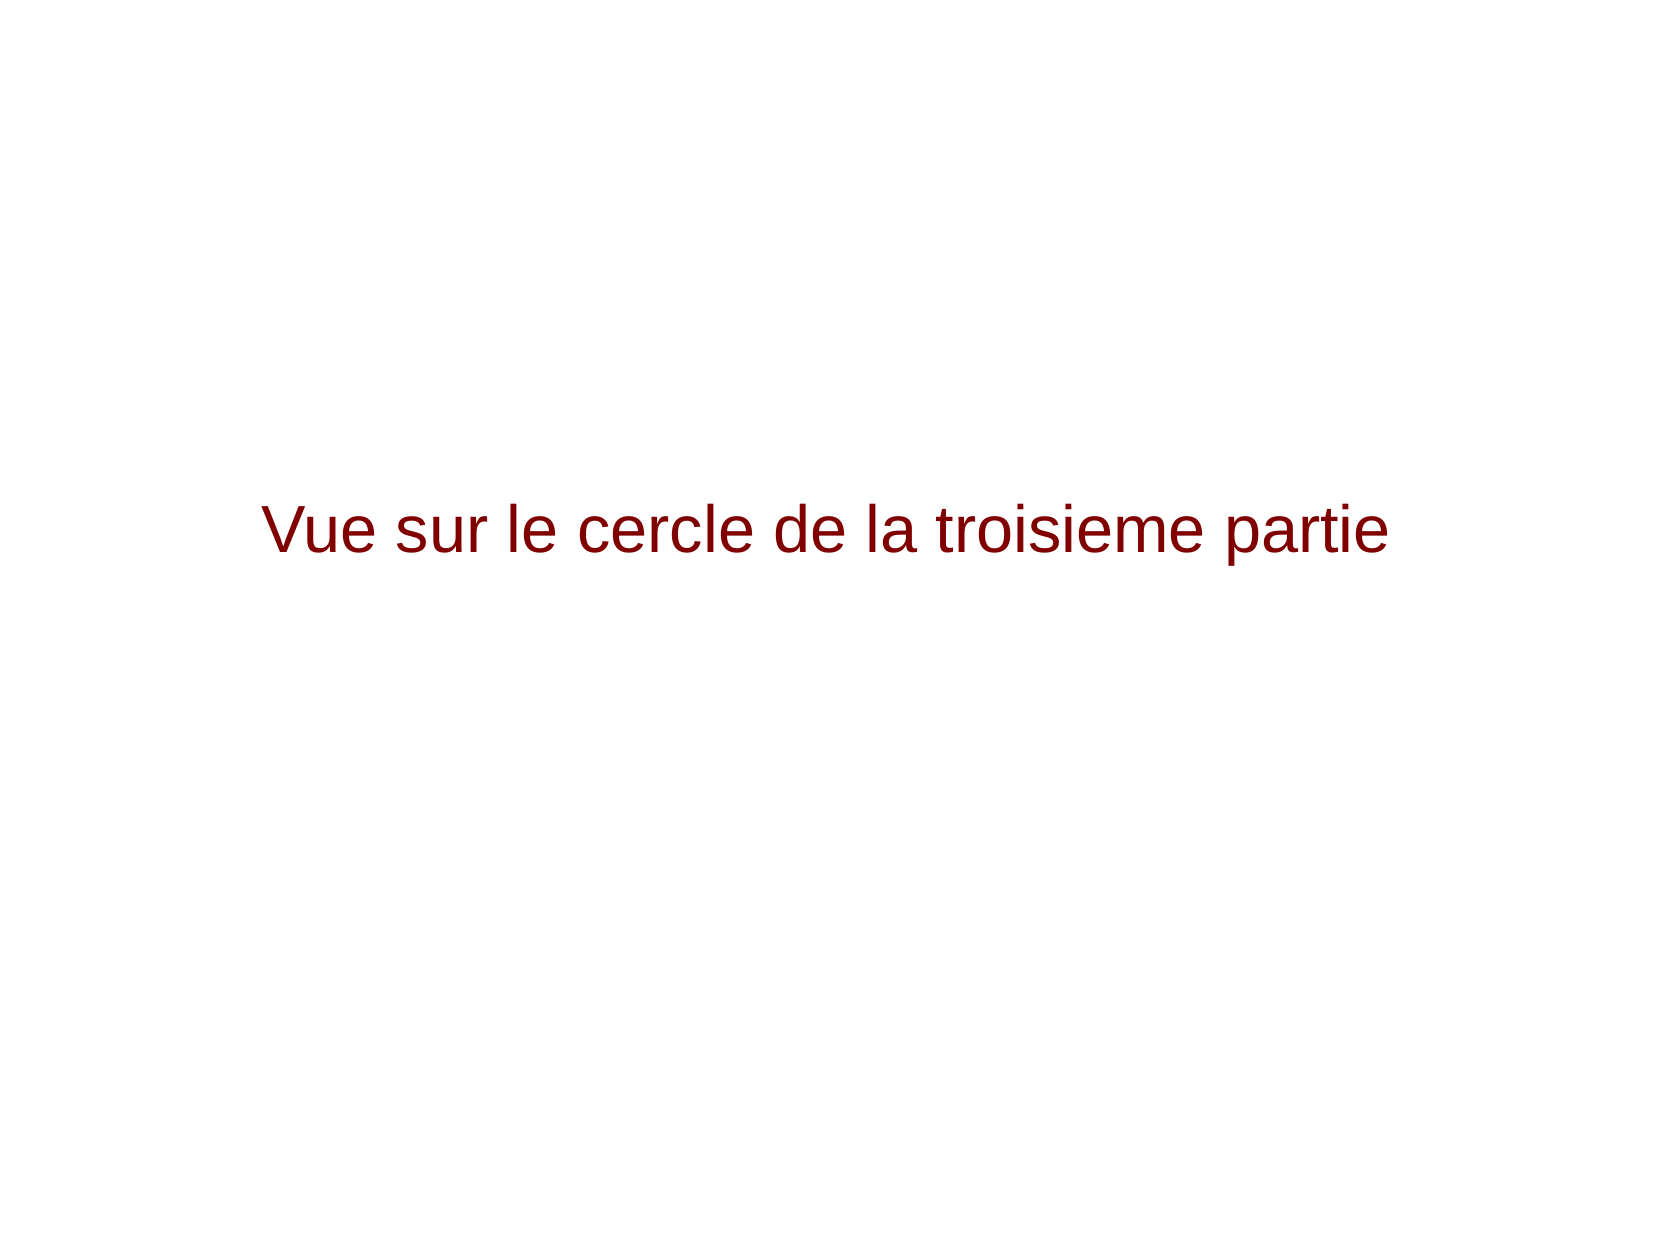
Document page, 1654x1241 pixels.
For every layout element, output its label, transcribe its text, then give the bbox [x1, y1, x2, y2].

subtitle Vue sur le cercle de la troisieme partie [82, 49, 1571, 1010]
